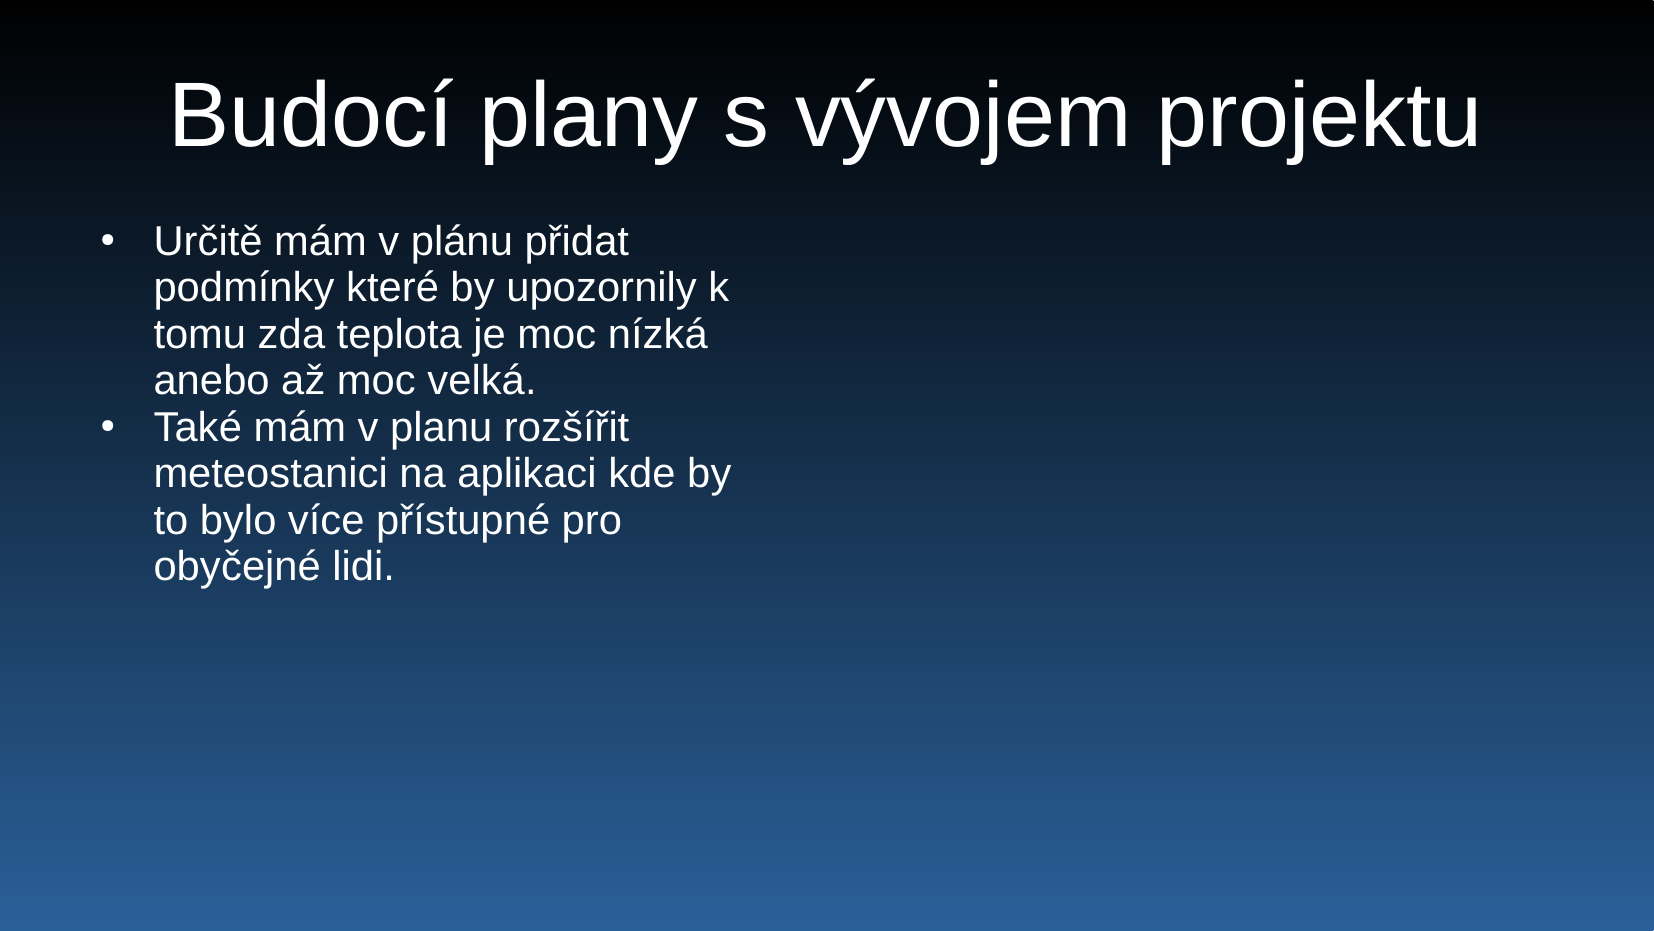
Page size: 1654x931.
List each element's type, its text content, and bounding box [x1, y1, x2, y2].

title Budocí plany s vývojem projektu [82, 37, 1571, 193]
list Určitě mám v plánu přidat podmínky které by upozornily k tomu zda teplota je moc nízká anebo až moc velká. Také mám v planu rozšířit meteostanici na aplikaci kde by to bylo více přístupné pro obyčejné lidi. [82, 217, 768, 758]
